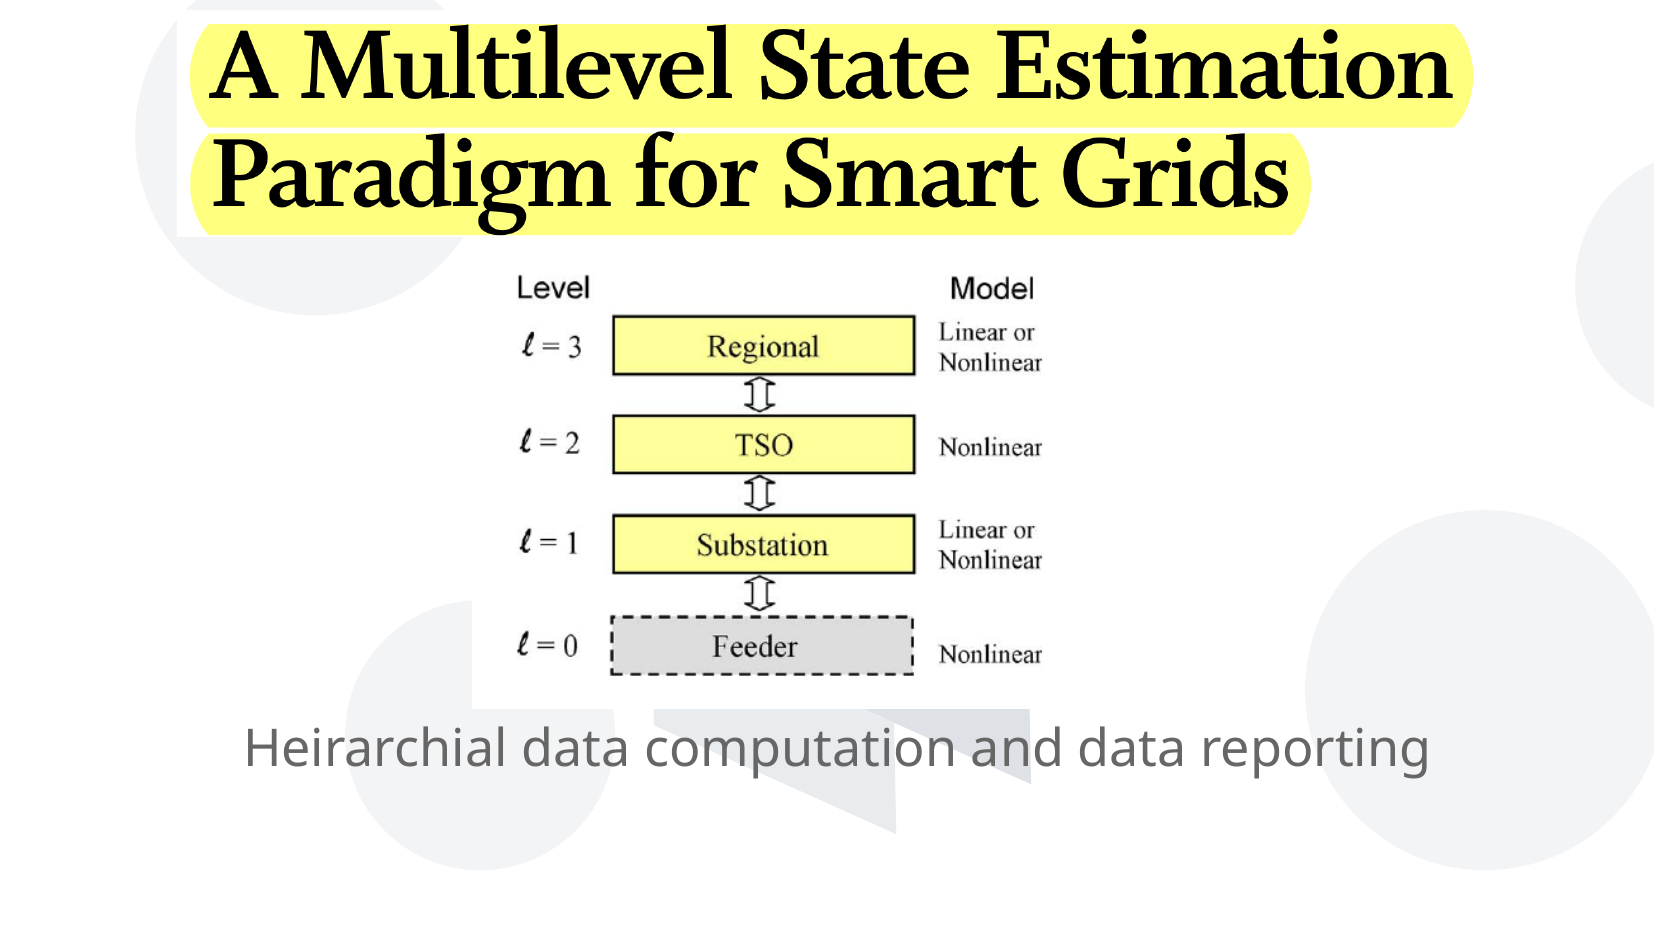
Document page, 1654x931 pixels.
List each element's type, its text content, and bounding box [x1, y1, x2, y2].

picture [177, 10, 1477, 709]
text_box Heirarchial data computation and data reporting [88, 703, 1447, 931]
